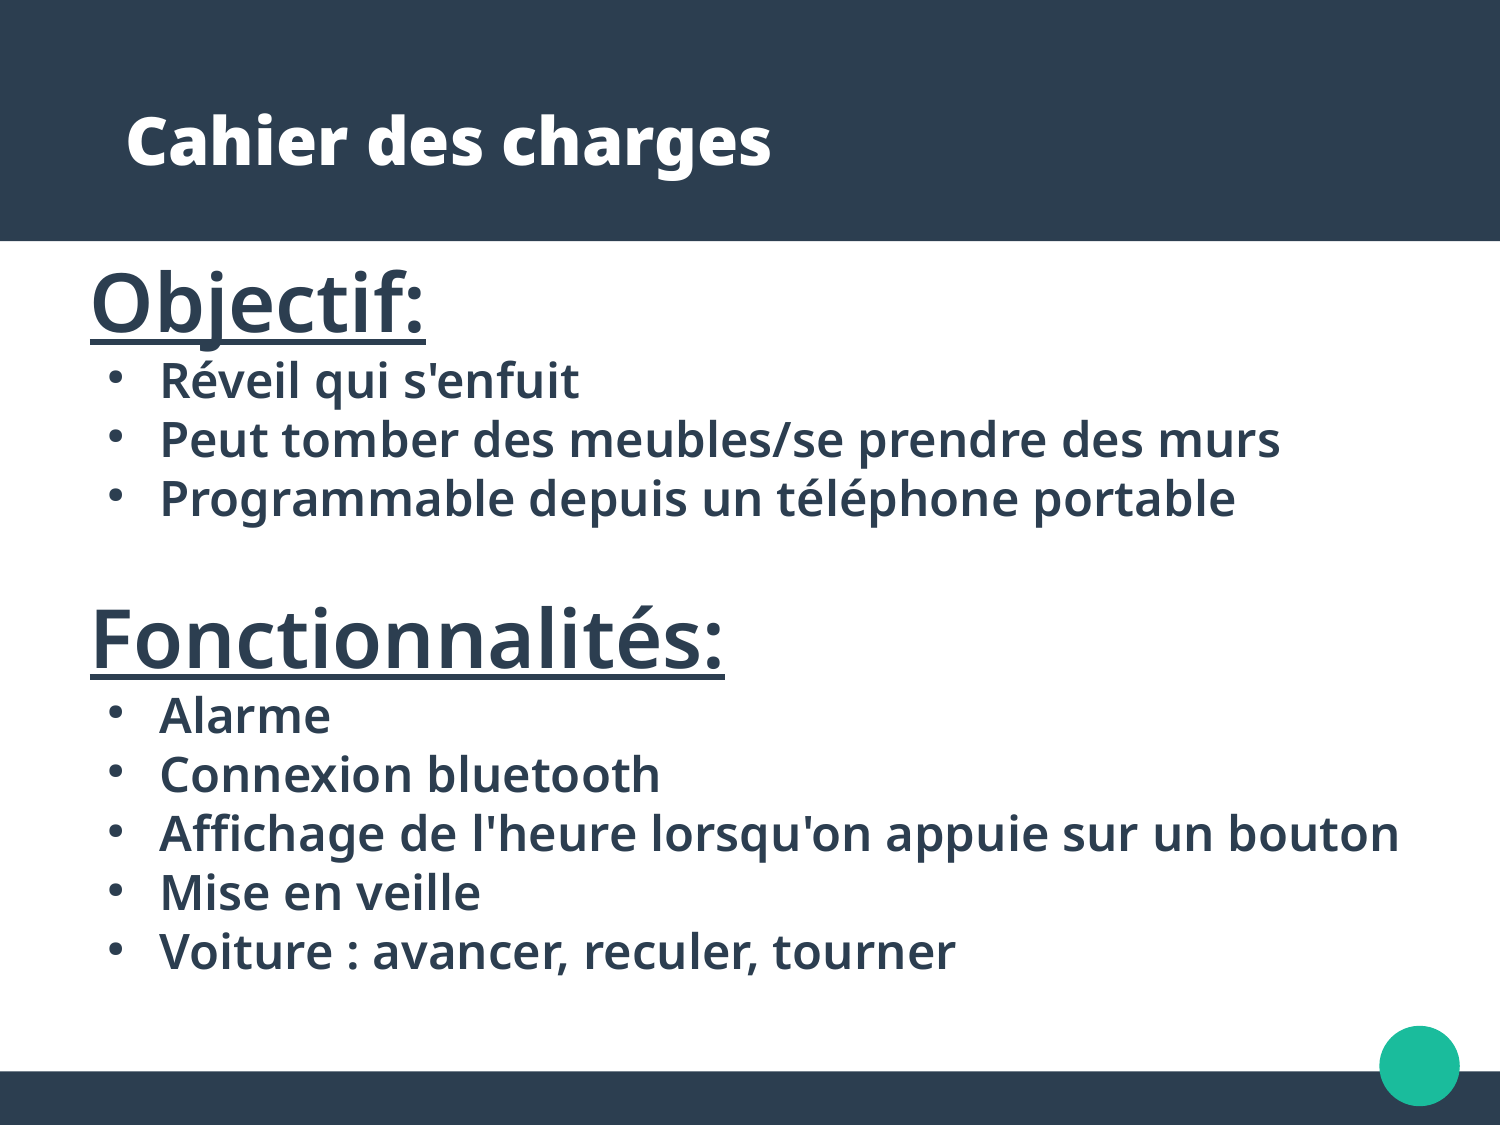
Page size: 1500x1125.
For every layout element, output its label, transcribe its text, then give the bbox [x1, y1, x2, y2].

list Objectif: Réveil qui s'enfuit Peut tomber des meubles/se prendre des murs Programmable depuis un téléphone portable Fonctionnalités: Alarme Connexion bluetooth Affichage de l'heure lorsqu'on appuie sur un bouton Mise en veille Voiture : avancer, reculer, tourner [75, 262, 1426, 1005]
title Cahier des charges [75, 45, 1426, 233]
